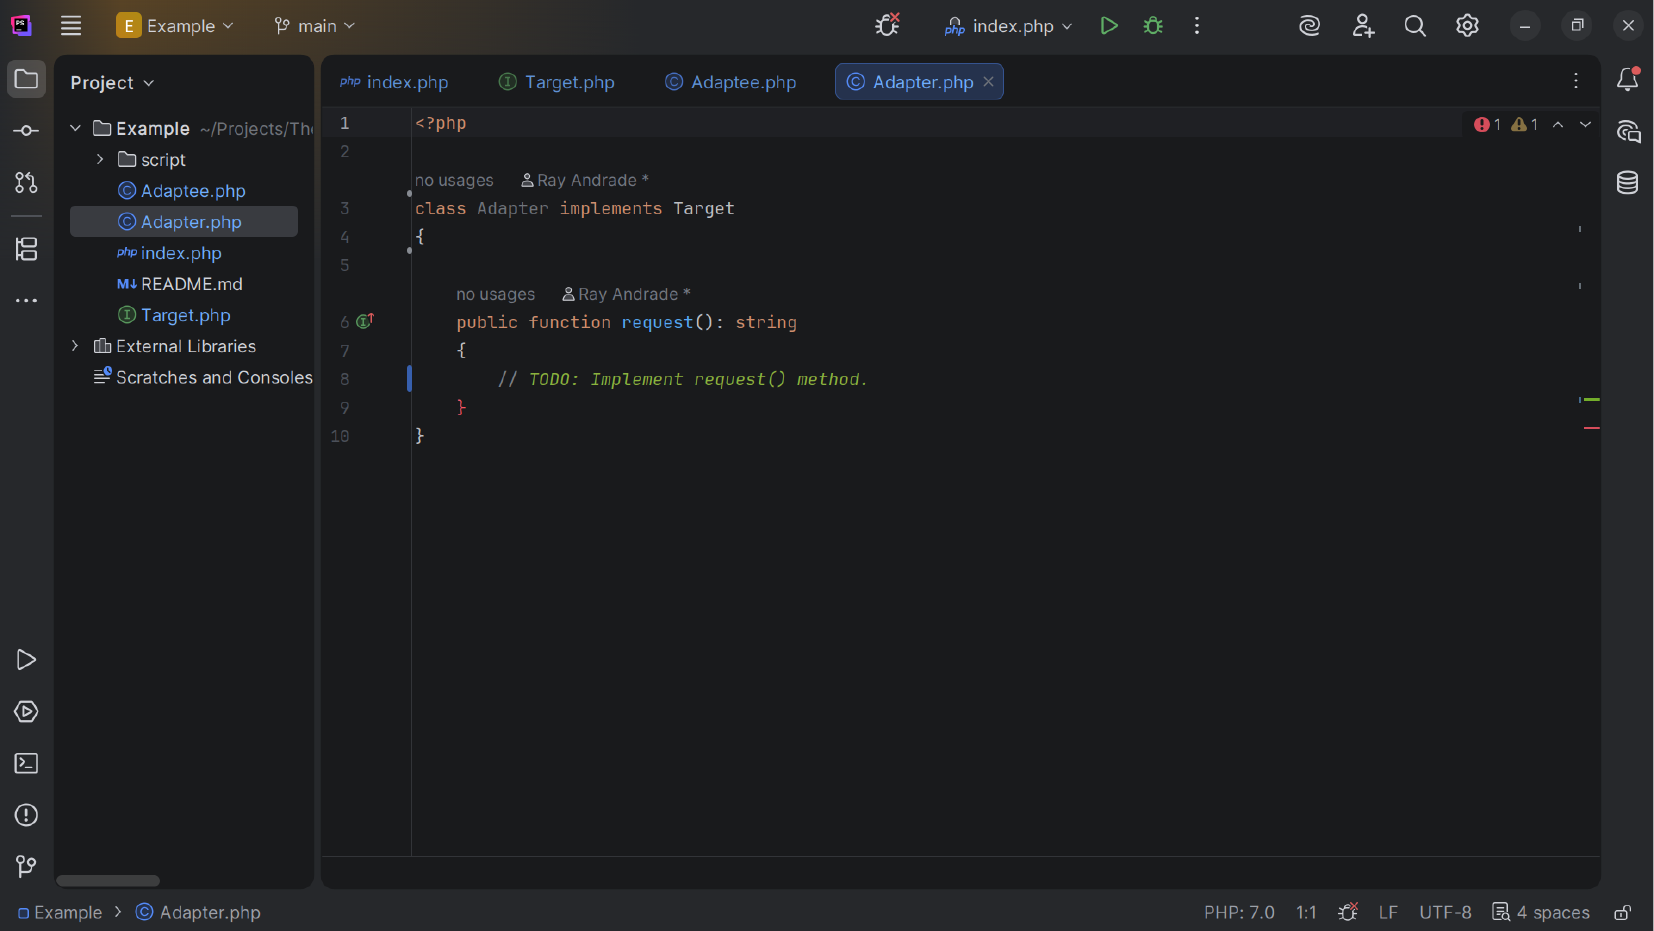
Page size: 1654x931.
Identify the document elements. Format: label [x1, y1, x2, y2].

text_box [15, 15, 31, 31]
picture [0, 0, 1654, 931]
